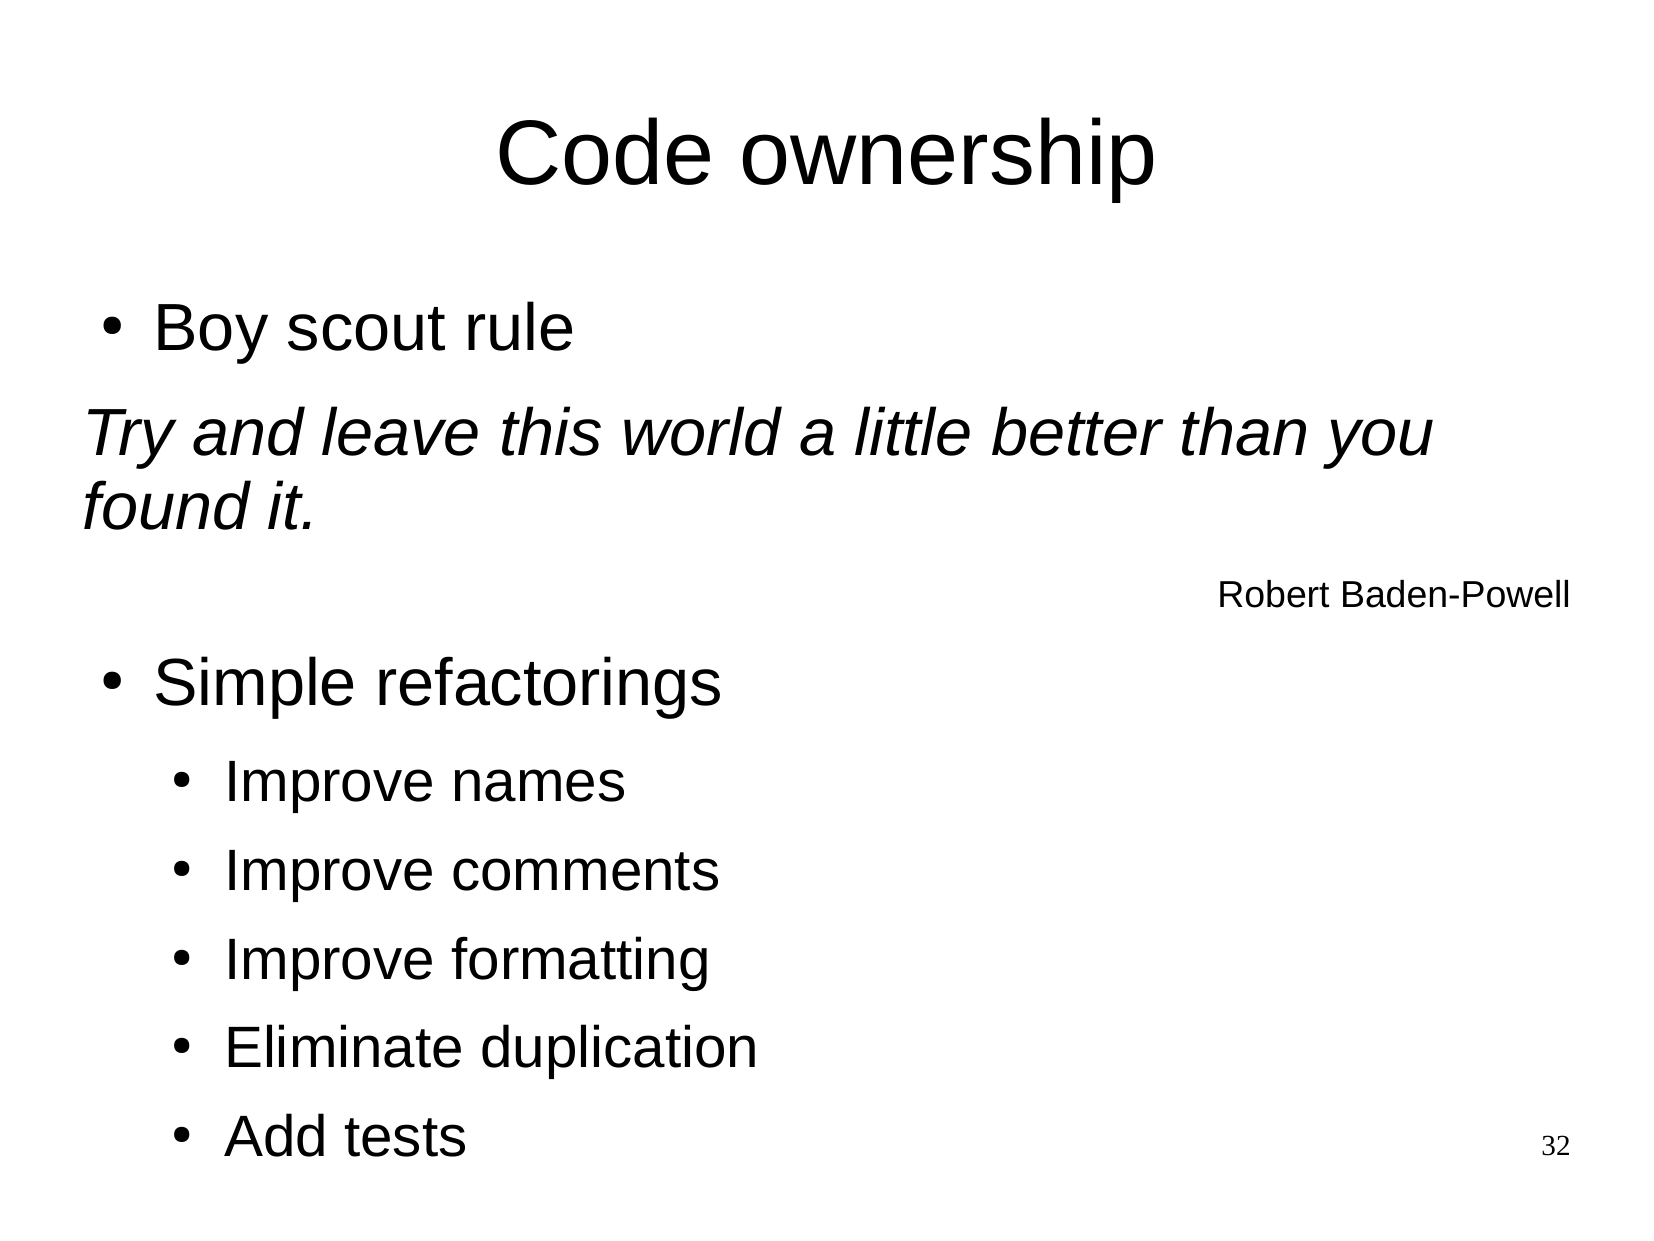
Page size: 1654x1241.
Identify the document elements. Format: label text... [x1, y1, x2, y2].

list Boy scout rule Try and leave this world a little better than you found it. Robert Baden-Powell Simple refactorings Improve names Improve comments Improve formatting Eliminate duplication Add tests [82, 290, 1571, 1168]
title Code ownership [82, 49, 1571, 257]
